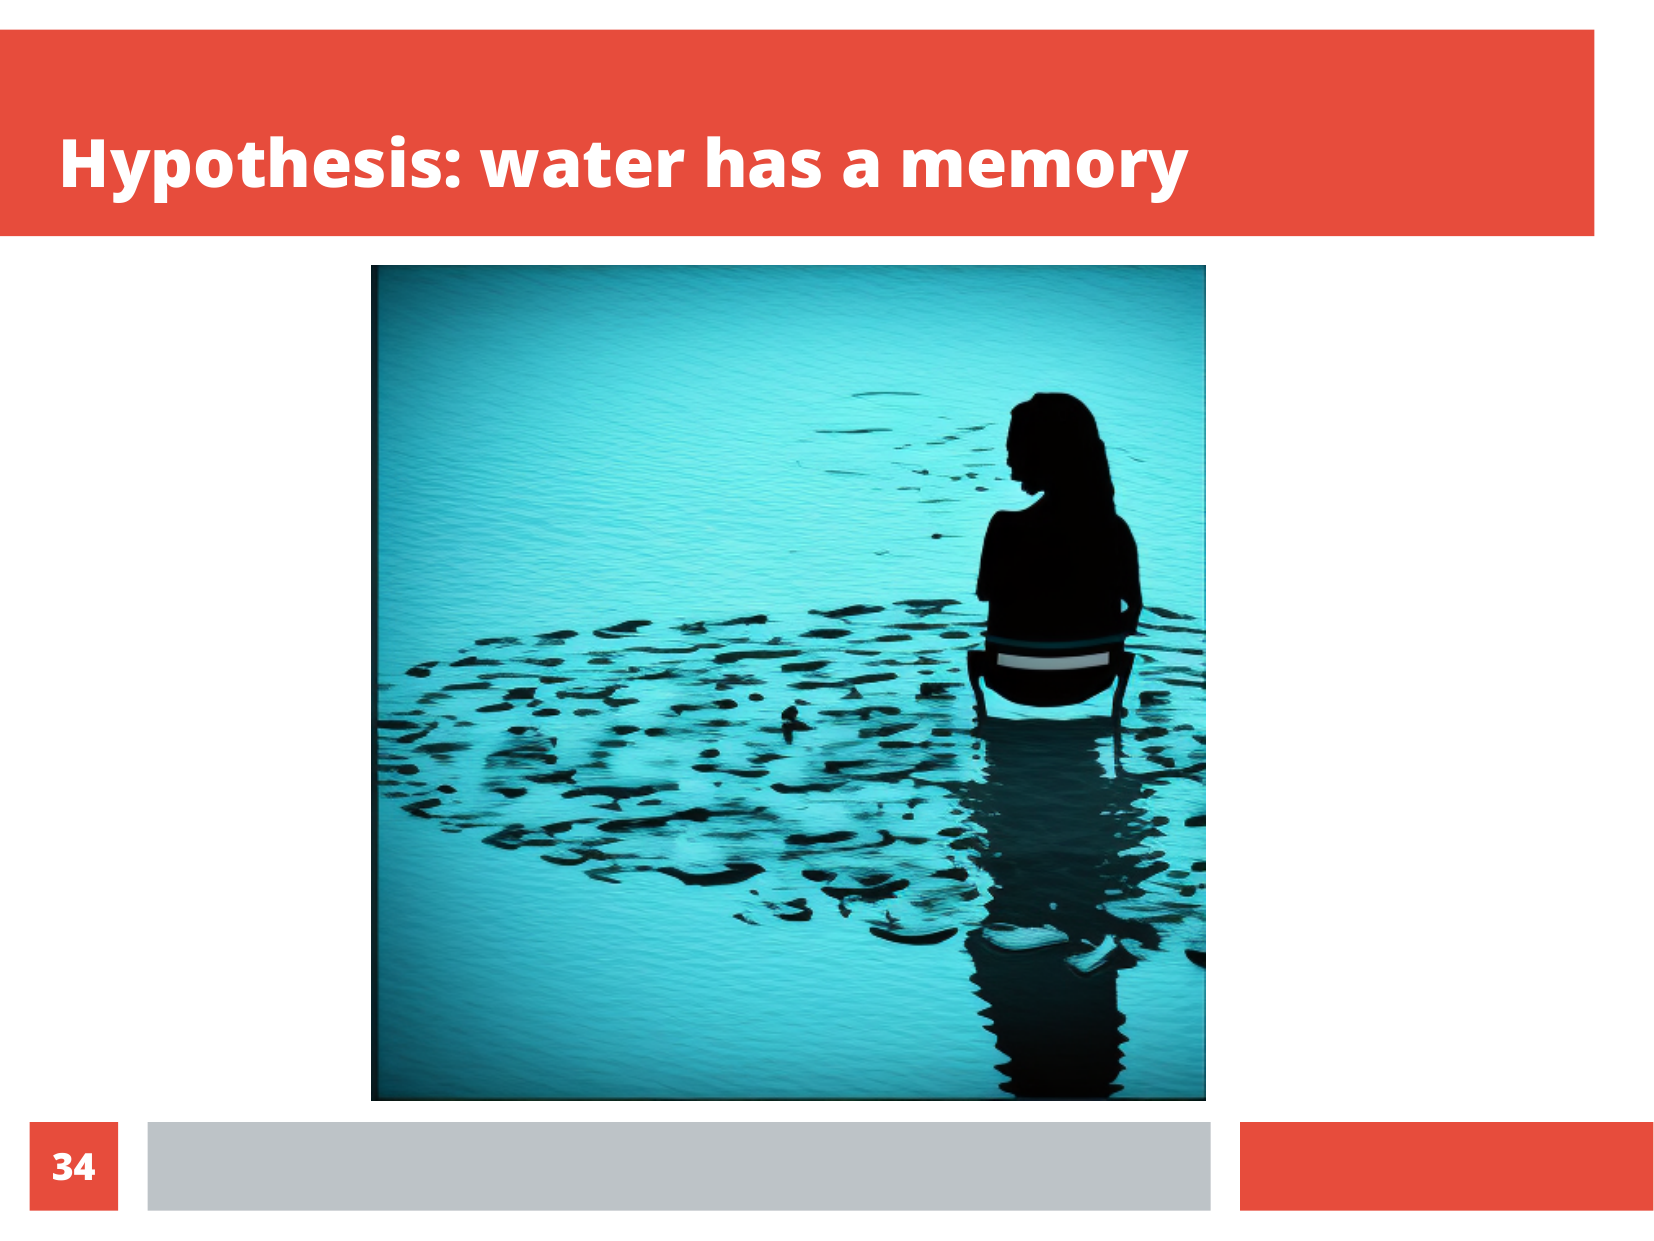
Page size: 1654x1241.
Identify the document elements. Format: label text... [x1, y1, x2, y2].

picture [371, 265, 1206, 1101]
title Hypothesis: water has a memory [59, 59, 1595, 207]
